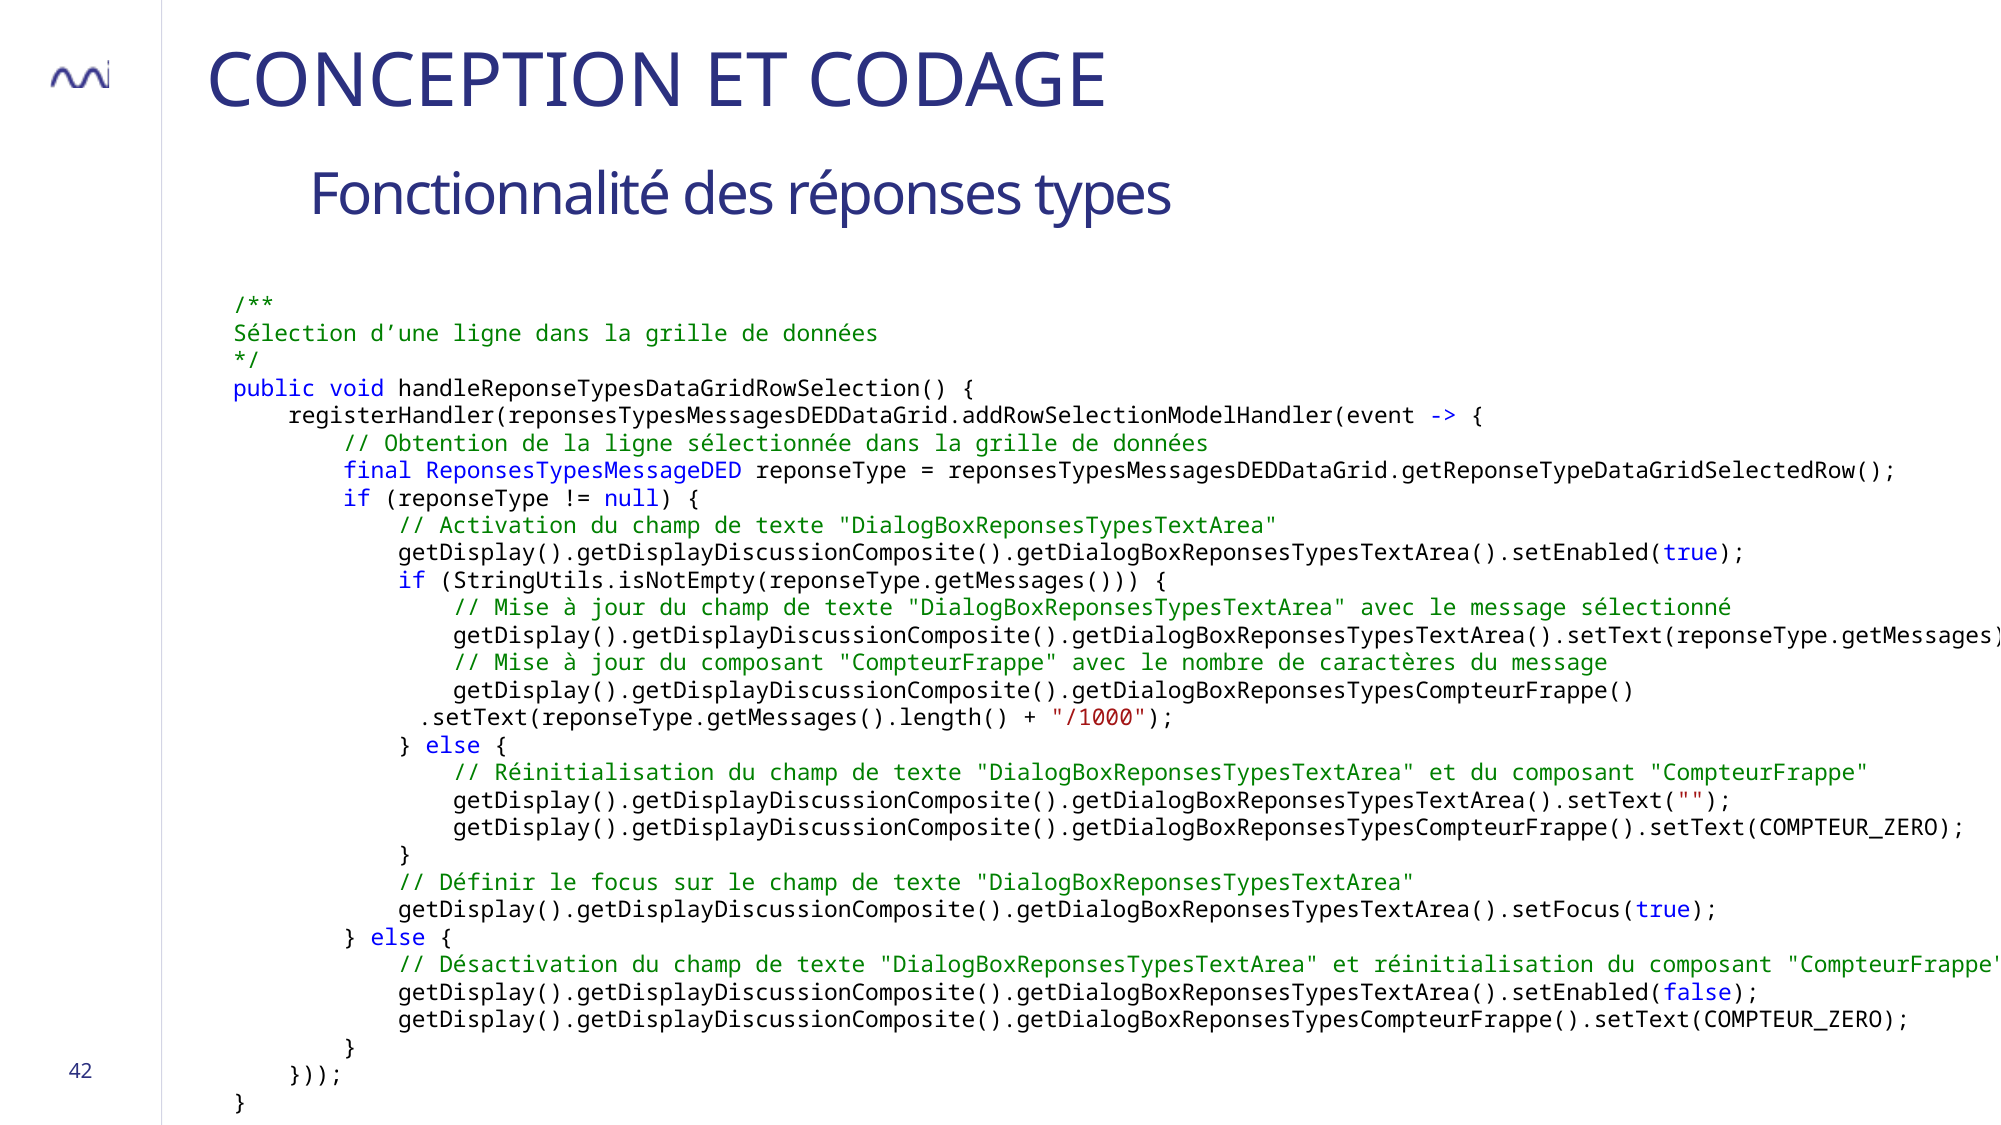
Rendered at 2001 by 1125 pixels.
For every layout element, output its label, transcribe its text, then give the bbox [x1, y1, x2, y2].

text_box /** Sélection d’une ligne dans la grille de données */ public void handleReponseTypesDataGridRowSelection() { registerHandler(reponsesTypesMessagesDEDDataGrid.addRowSelectionModelHandler(event -> { // Obtention de la ligne sélectionnée dans la grille de données final ReponsesTypesMessageDED reponseType = reponsesTypesMessagesDEDDataGrid.getReponseTypeDataGridSelectedRow(); if (reponseType != null) { // Activation du champ de texte "DialogBoxReponsesTypesTextArea" getDisplay().getDisplayDiscussionComposite().getDialogBoxReponsesTypesTextArea().setEnabled(true); if (StringUtils.isNotEmpty(reponseType.getMessages())) { // Mise à jour du champ de texte "DialogBoxReponsesTypesTextArea" avec le message sélectionné getDisplay().getDisplayDiscussionComposite().getDialogBoxReponsesTypesTextArea().setText(reponseType.getMessages); // Mise à jour du composant "CompteurFrappe" avec le nombre de caractères du message getDisplay().getDisplayDiscussionComposite().getDialogBoxReponsesTypesCompteurFrappe() .setText(reponseType.getMessages().length() + "/1000"); } else { // Réinitialisation du champ de texte "DialogBoxReponsesTypesTextArea" et du composant "CompteurFrappe" getDisplay().getDisplayDiscussionComposite().getDialogBoxReponsesTypesTextArea().setText(""); getDisplay().getDisplayDiscussionComposite().getDialogBoxReponsesTypesCompteurFrappe().setText(COMPTEUR_ZERO); } // Définir le focus sur le champ de texte "DialogBoxReponsesTypesTextArea" getDisplay().getDisplayDiscussionComposite().getDialogBoxReponsesTypesTextArea().setFocus(true); } else { // Désactivation du champ de texte "DialogBoxReponsesTypesTextArea" et réinitialisation du composant "CompteurFrappe" getDisplay().getDisplayDiscussionComposite().getDialogBoxReponsesTypesTextArea().setEnabled(false); getDisplay().getDisplayDiscussionComposite().getDialogBoxReponsesTypesCompteurFrappe().setText(COMPTEUR_ZERO); } })); } [218, 283, 2000, 1125]
text_box CONCEPTION ET CODAGE [191, 23, 1192, 130]
text_box Fonctionnalité des réponses types [294, 161, 1685, 252]
text_box 42 [38, 1052, 123, 1091]
